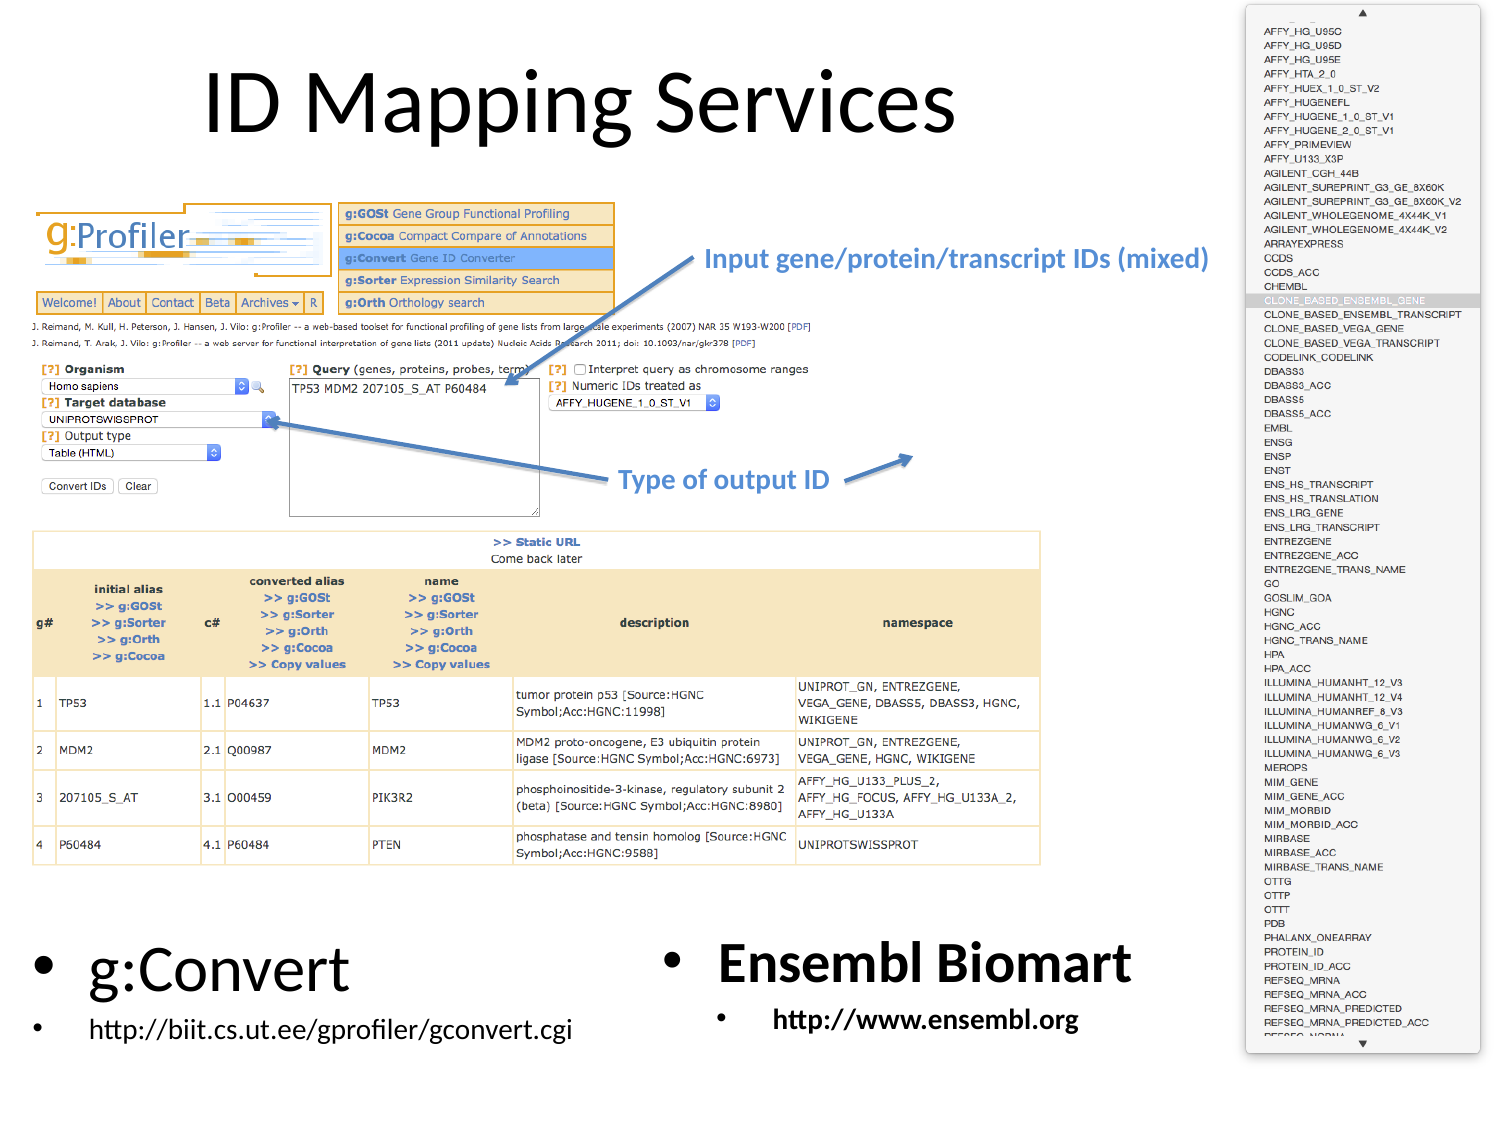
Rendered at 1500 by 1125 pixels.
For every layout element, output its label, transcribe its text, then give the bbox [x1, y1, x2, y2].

text_box Ensembl Biomart http://www.ensembl.org [620, 916, 1176, 1059]
picture [29, 196, 1044, 878]
list g:Convert http://biit.cs.ut.ee/gprofiler/gconvert.cgi [17, 916, 620, 1059]
text_box Type of output ID [603, 452, 845, 503]
text_box Input gene/protein/transcript IDs (mixed) [689, 231, 1225, 282]
picture [1230, 0, 1495, 1071]
title ID Mapping Services [29, 37, 1133, 154]
